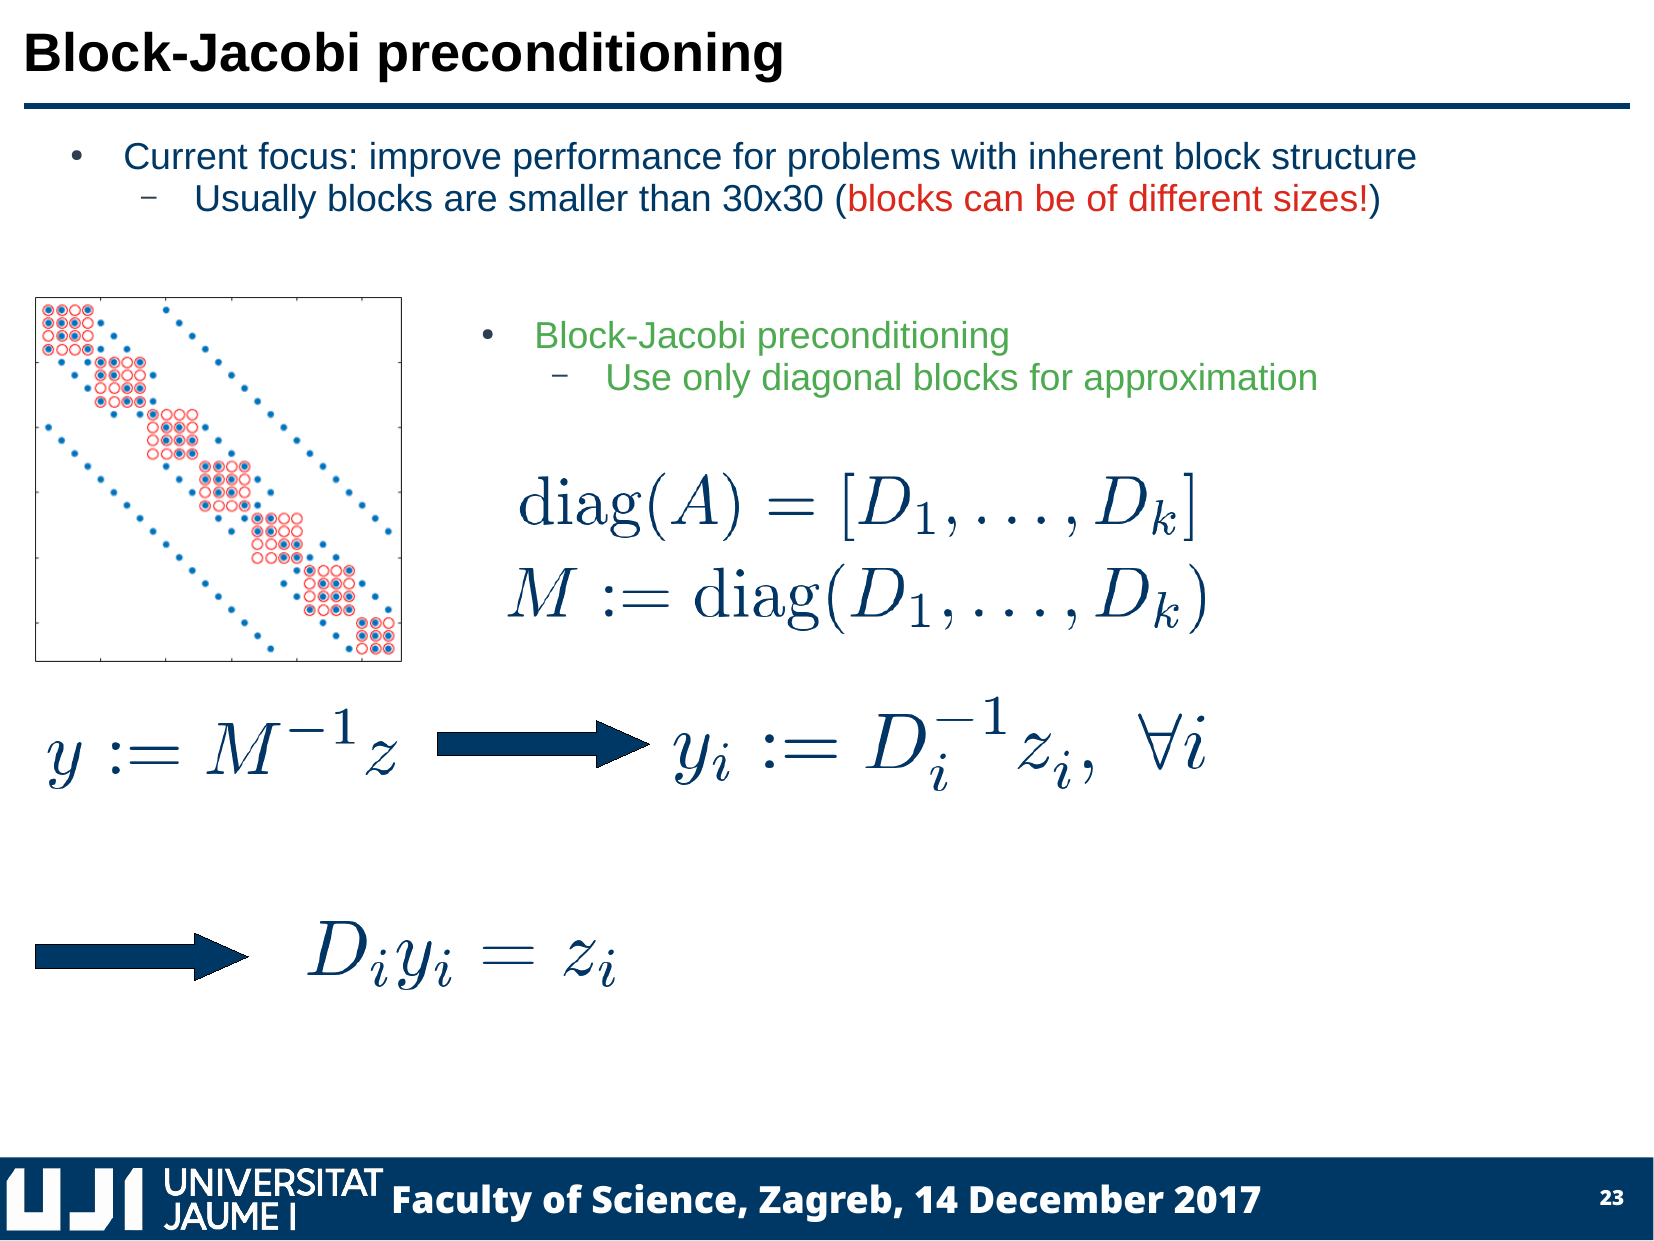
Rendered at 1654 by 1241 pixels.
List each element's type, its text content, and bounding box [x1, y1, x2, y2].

picture [35, 297, 402, 662]
picture [507, 563, 1205, 634]
text_box Block-Jacobi preconditioning Use only diagonal blocks for approximation [448, 307, 1424, 414]
picture [673, 696, 1205, 791]
picture [307, 921, 615, 990]
text_box [35, 933, 249, 981]
text_box Current focus: improve performance for problems with inherent block structure Usually blocks are smaller than 30x30 (blocks can be of different sizes!) [37, 128, 1583, 260]
picture [0, 1158, 390, 1241]
picture [519, 472, 1193, 541]
title Block-Jacobi preconditioning [23, 0, 1630, 107]
picture [47, 708, 397, 789]
text_box [437, 720, 650, 768]
